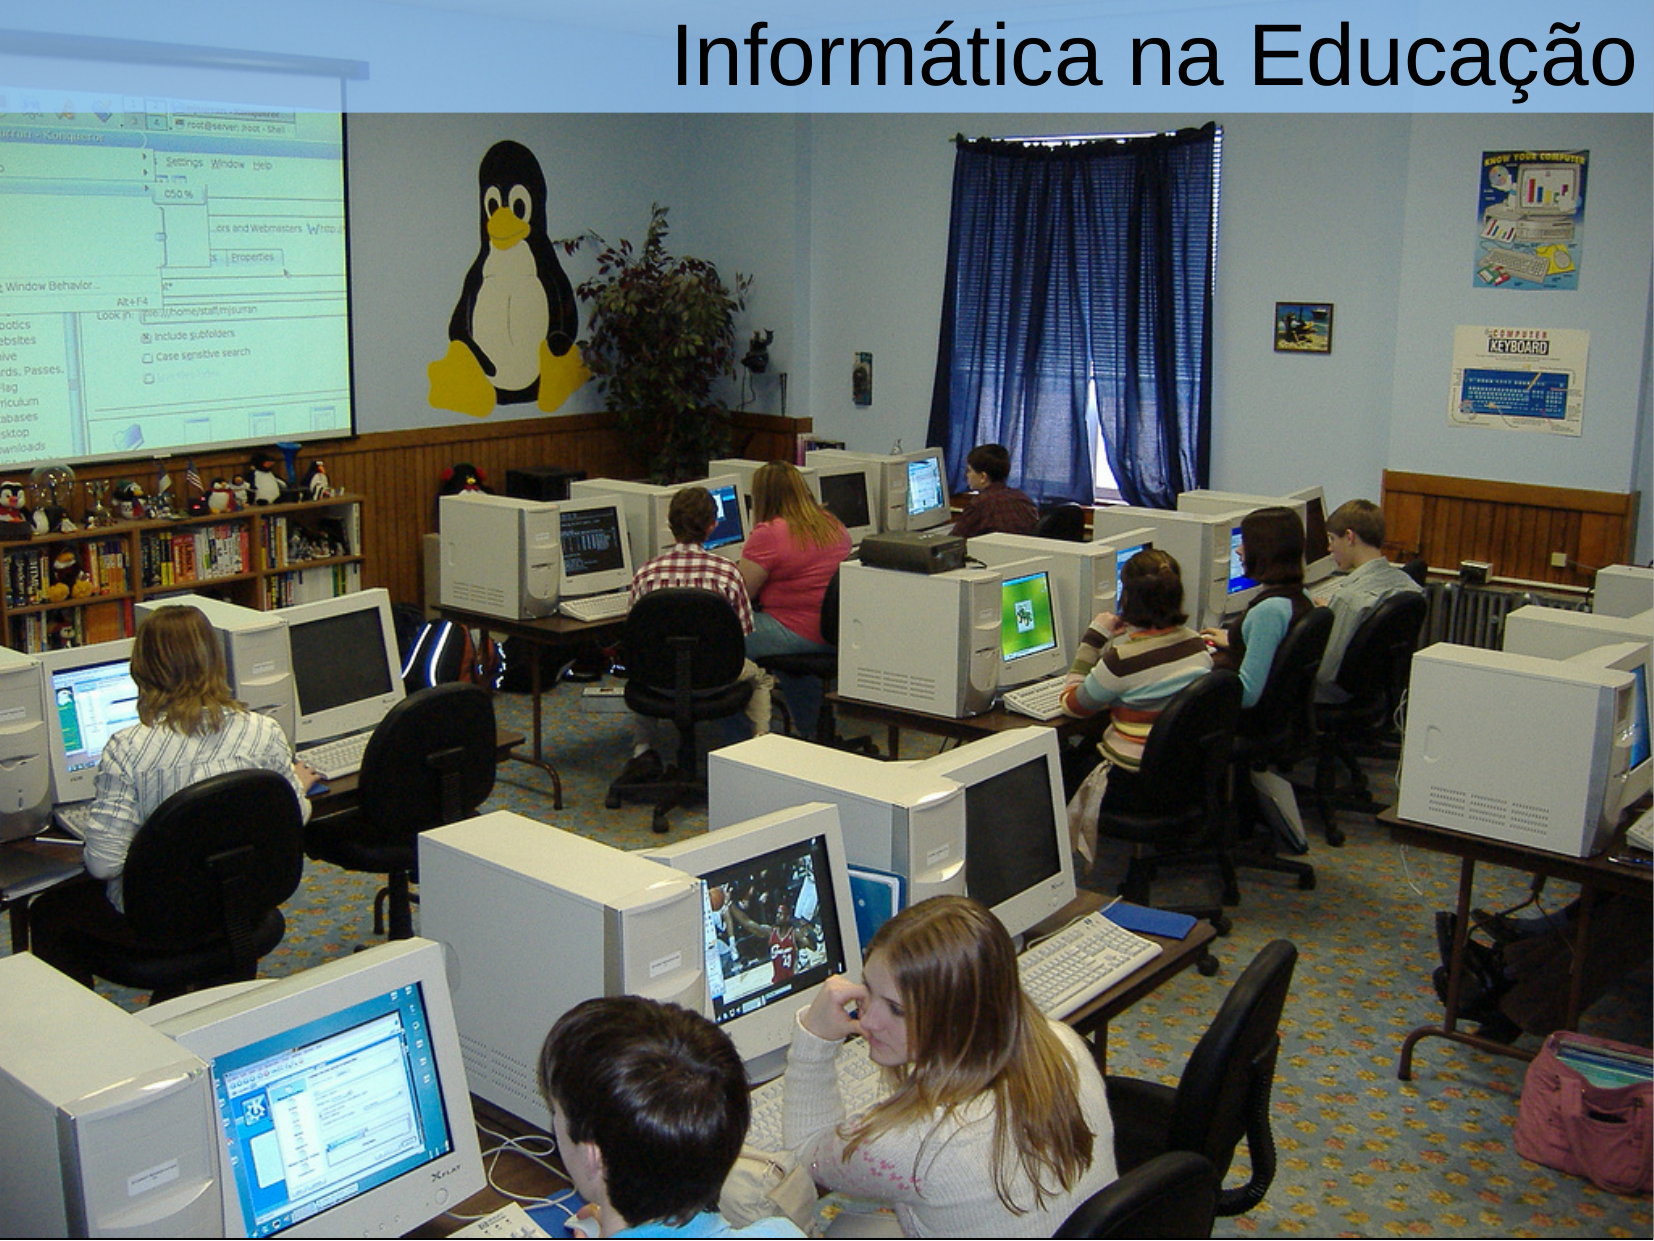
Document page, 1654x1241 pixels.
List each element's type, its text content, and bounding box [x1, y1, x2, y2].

picture [0, 113, 1654, 1238]
text_box Informática na Educação [0, 0, 1654, 113]
